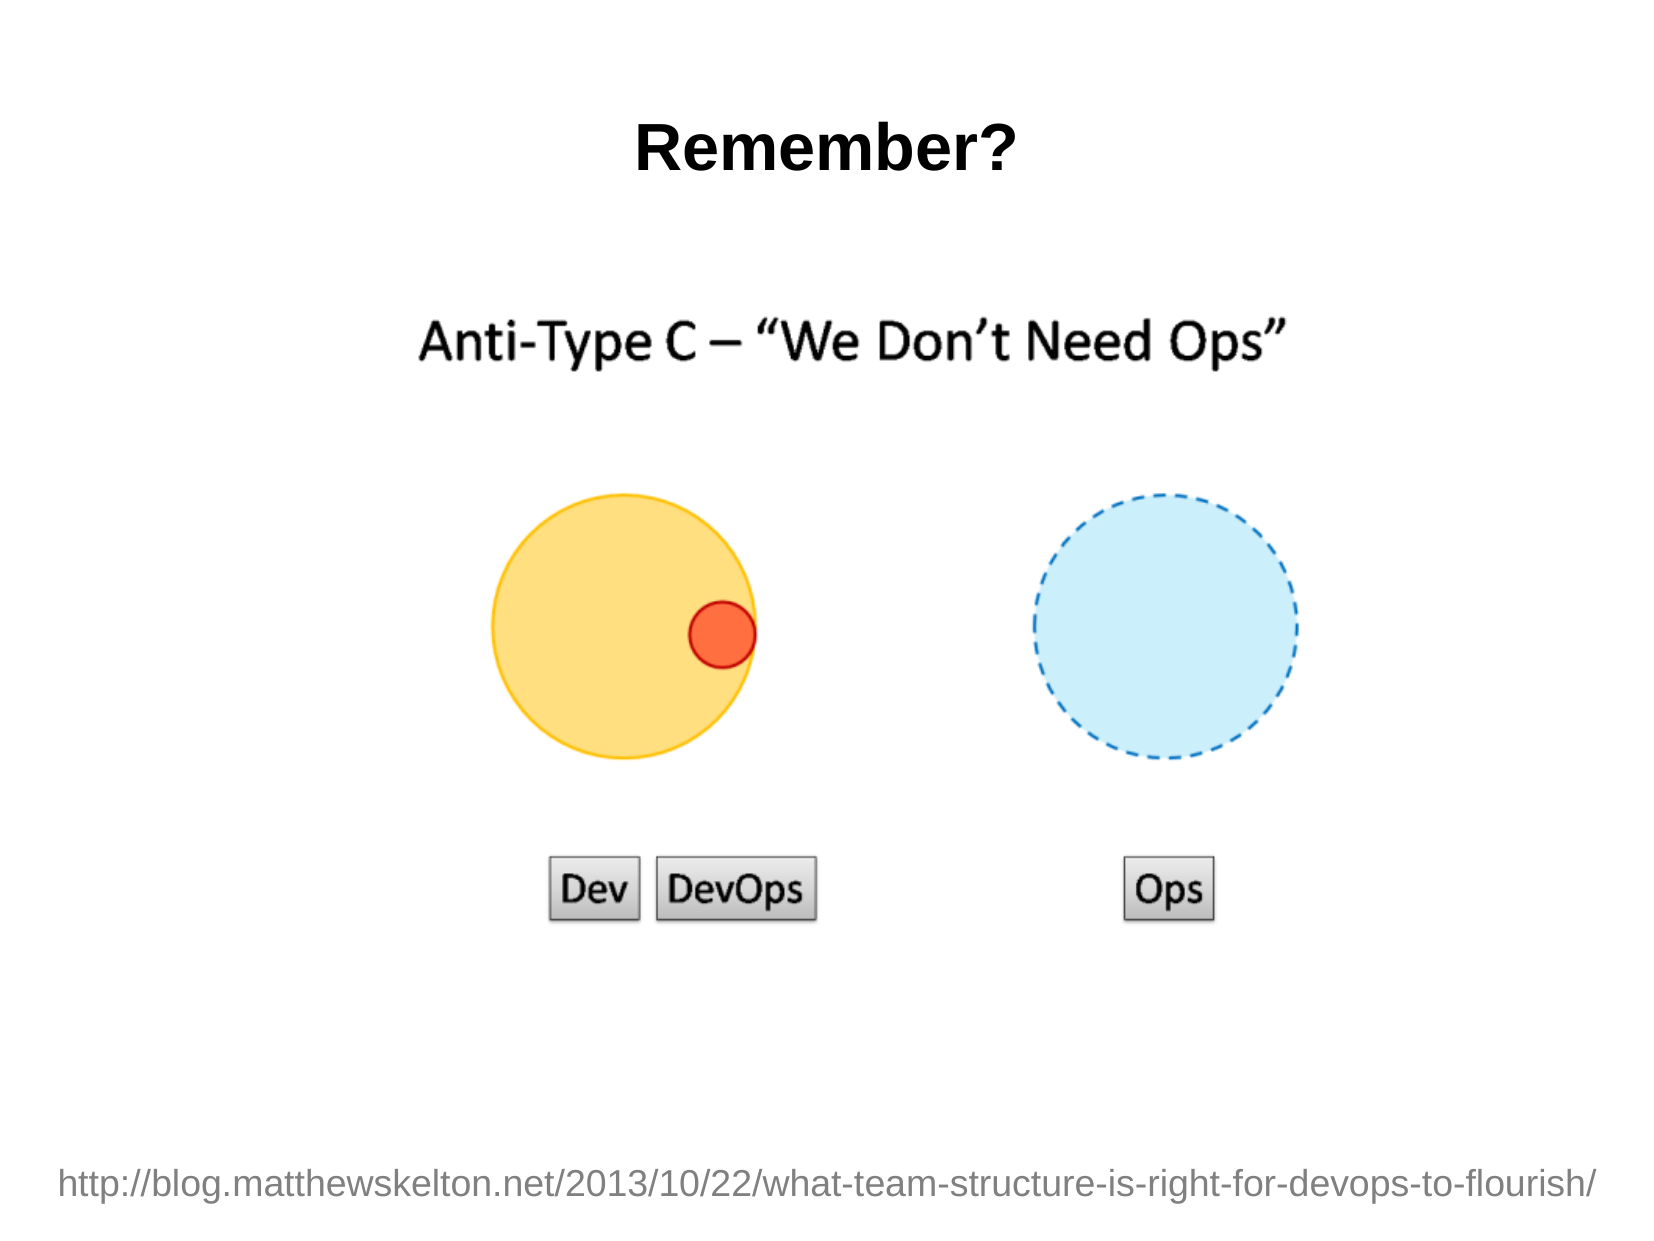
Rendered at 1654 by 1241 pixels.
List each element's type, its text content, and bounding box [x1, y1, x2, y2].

text_box http://blog.matthewskelton.net/2013/10/22/what-team-structure-is-right-for-devops-to-flourish/ [42, 1155, 1611, 1212]
subtitle Remember? [82, 0, 1571, 628]
picture [361, 248, 1346, 988]
